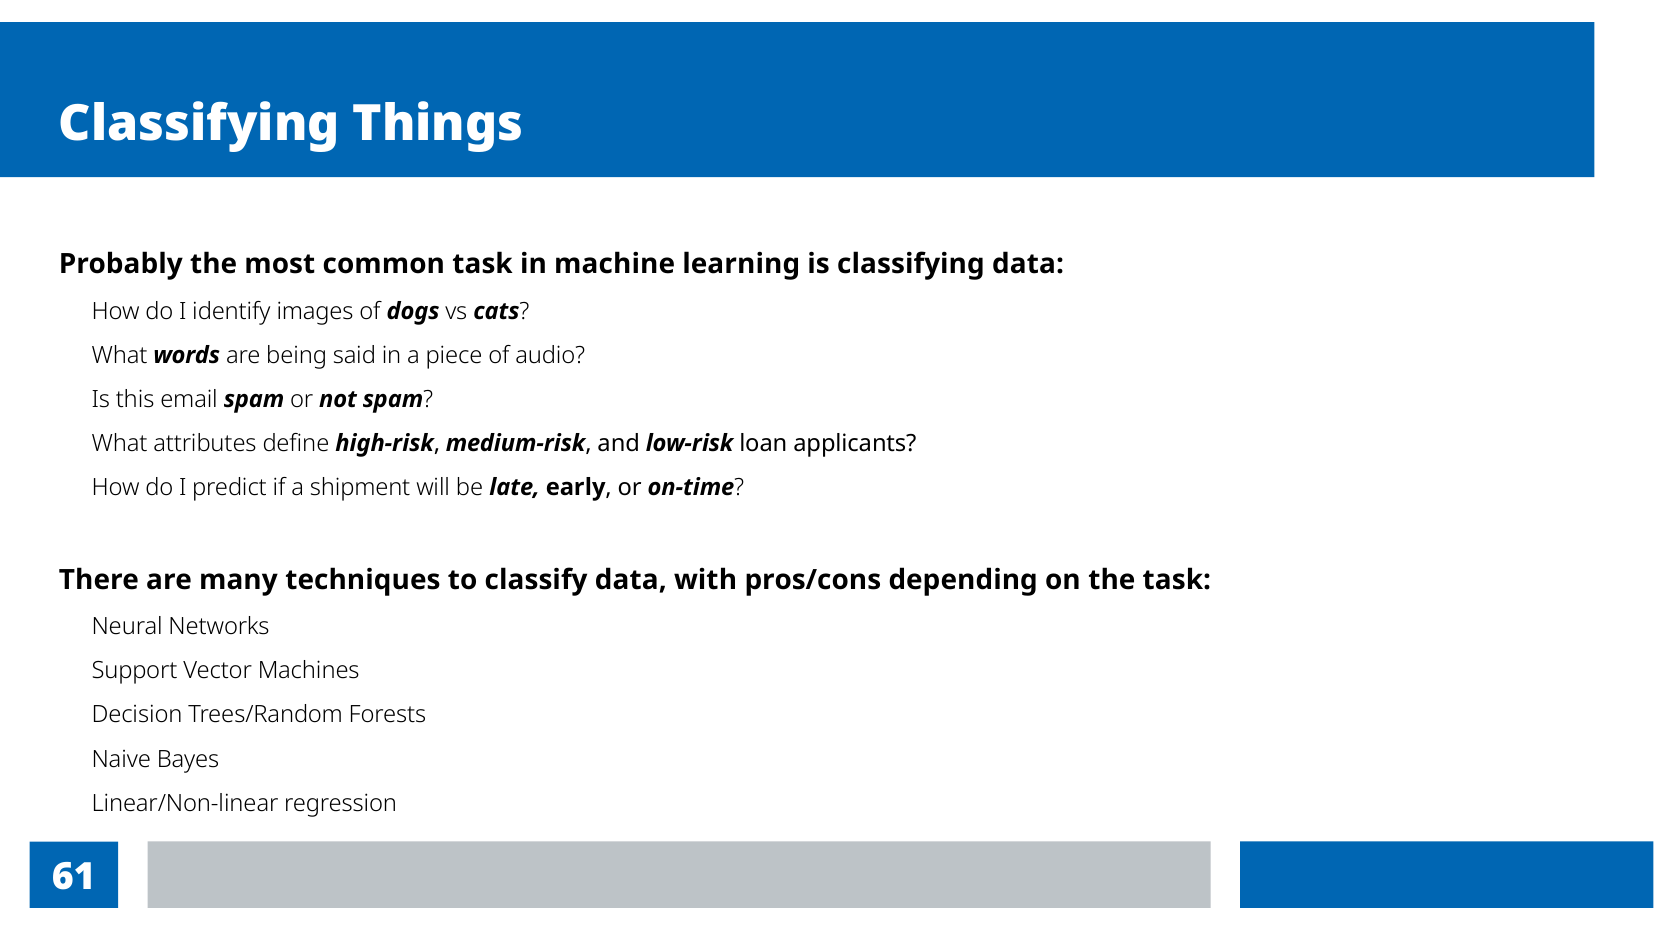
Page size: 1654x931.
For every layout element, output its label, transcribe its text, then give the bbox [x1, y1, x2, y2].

title Classifying Things [59, 44, 1595, 156]
list Probably the most common task in machine learning is classifying data: How do I identify images of dogs vs cats? What words are being said in a piece of audio? Is this email spam or not spam? What attributes define high-risk, medium-risk, and low-risk loan applicants? How do I predict if a shipment will be late, early, or on-time? There are many techniques to classify data, with pros/cons depending on the task: Neural Networks Support Vector Machines Decision Trees/Random Forests Naive Bayes Linear/Non-linear regression [59, 243, 1565, 820]
